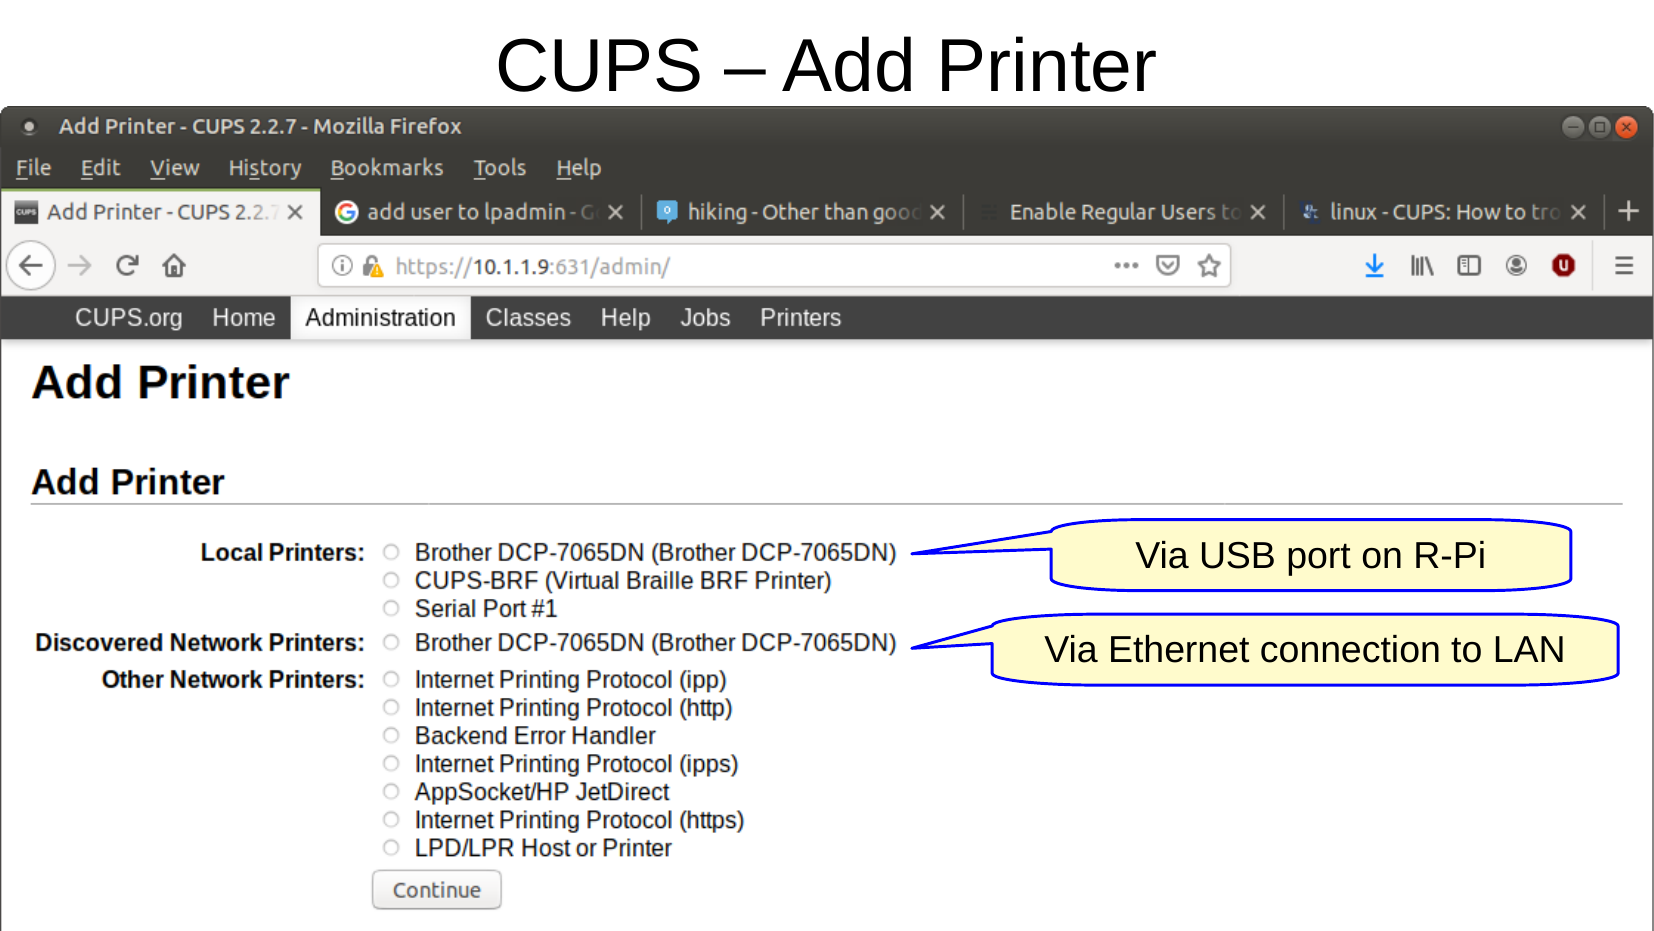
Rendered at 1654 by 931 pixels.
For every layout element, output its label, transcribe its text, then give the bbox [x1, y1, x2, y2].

text_box Via USB port on R-Pi [911, 519, 1571, 591]
text_box Via Ethernet connection to LAN [911, 614, 1619, 686]
picture [0, 106, 1654, 931]
title CUPS – Add Printer [82, 23, 1571, 106]
